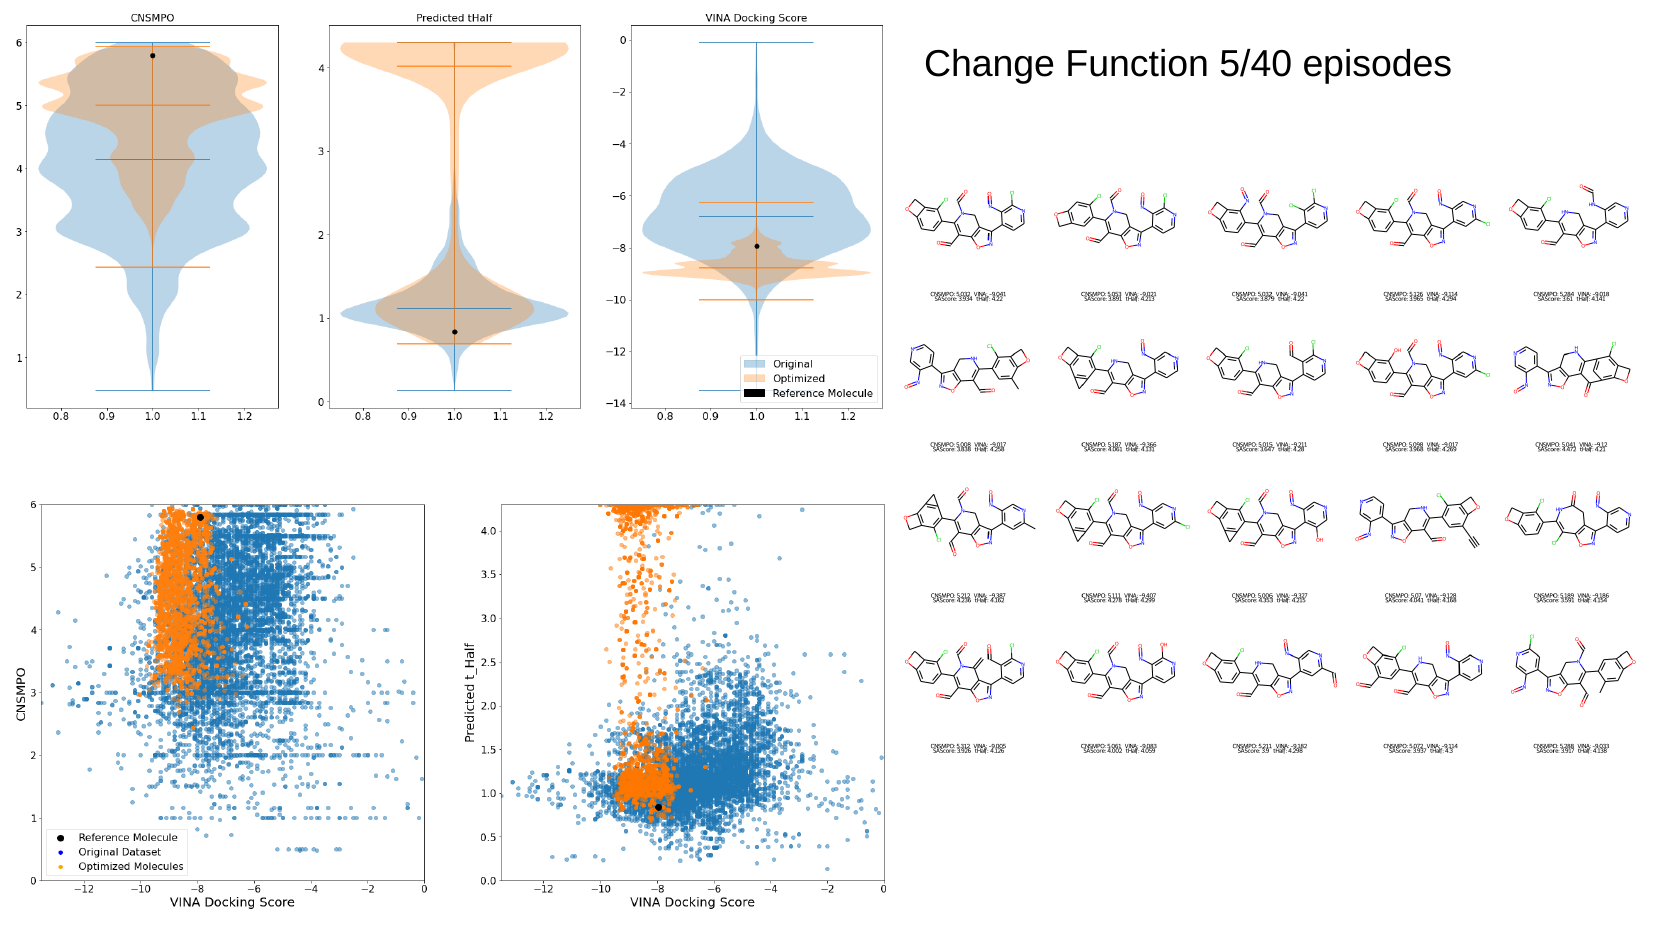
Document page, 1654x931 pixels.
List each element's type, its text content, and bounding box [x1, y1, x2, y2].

text_box Change Function 5/40 episodes [909, 35, 1607, 93]
picture [894, 153, 1648, 756]
picture [11, 496, 891, 913]
picture [11, 9, 886, 426]
